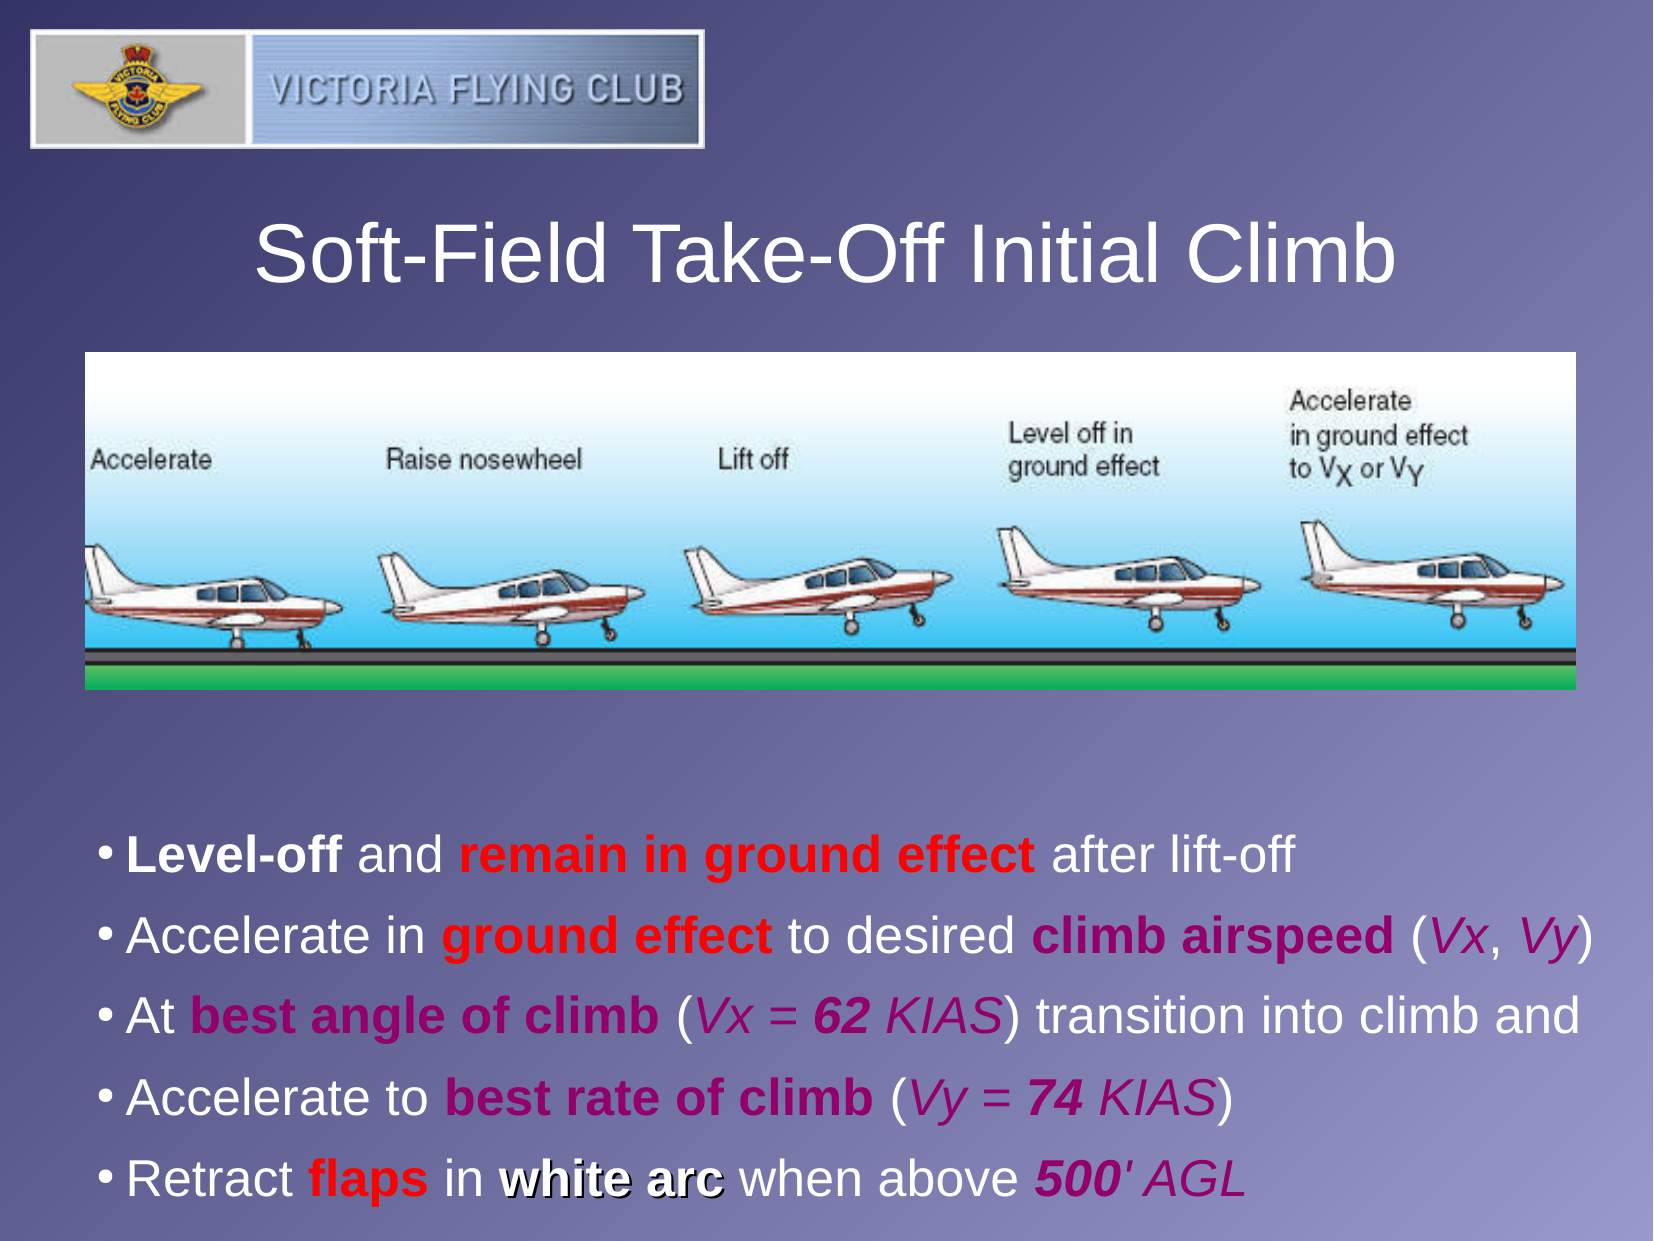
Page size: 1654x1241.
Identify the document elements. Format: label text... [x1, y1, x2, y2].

title Soft-Field Take-Off Initial Climb [82, 150, 1571, 358]
list Level-off and remain in ground effect after lift-off Accelerate in ground effect to desired climb airspeed (Vx, Vy) At best angle of climb (Vx = 62 KIAS) transition into climb and Accelerate to best rate of climb (Vy = 74 KIAS) Retract flaps in white arc when above 500' AGL [82, 825, 1621, 1216]
picture [30, 29, 705, 149]
picture [85, 352, 1576, 691]
